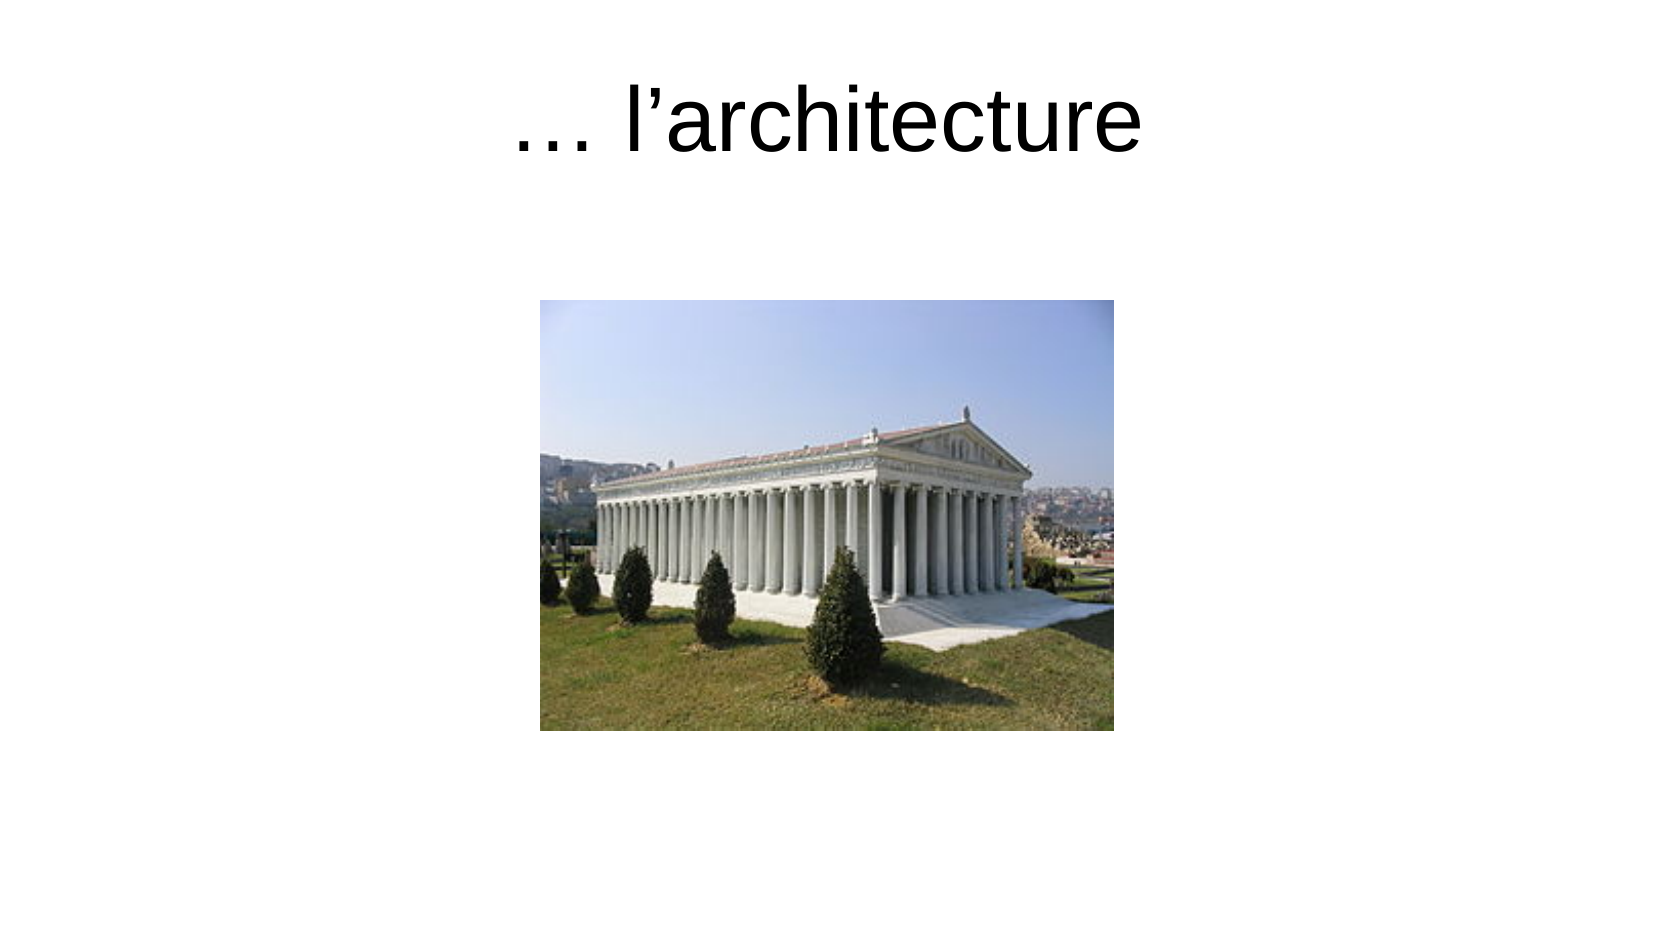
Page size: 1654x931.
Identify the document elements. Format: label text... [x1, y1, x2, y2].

picture [540, 300, 1114, 731]
title … l’architecture [82, 37, 1571, 193]
